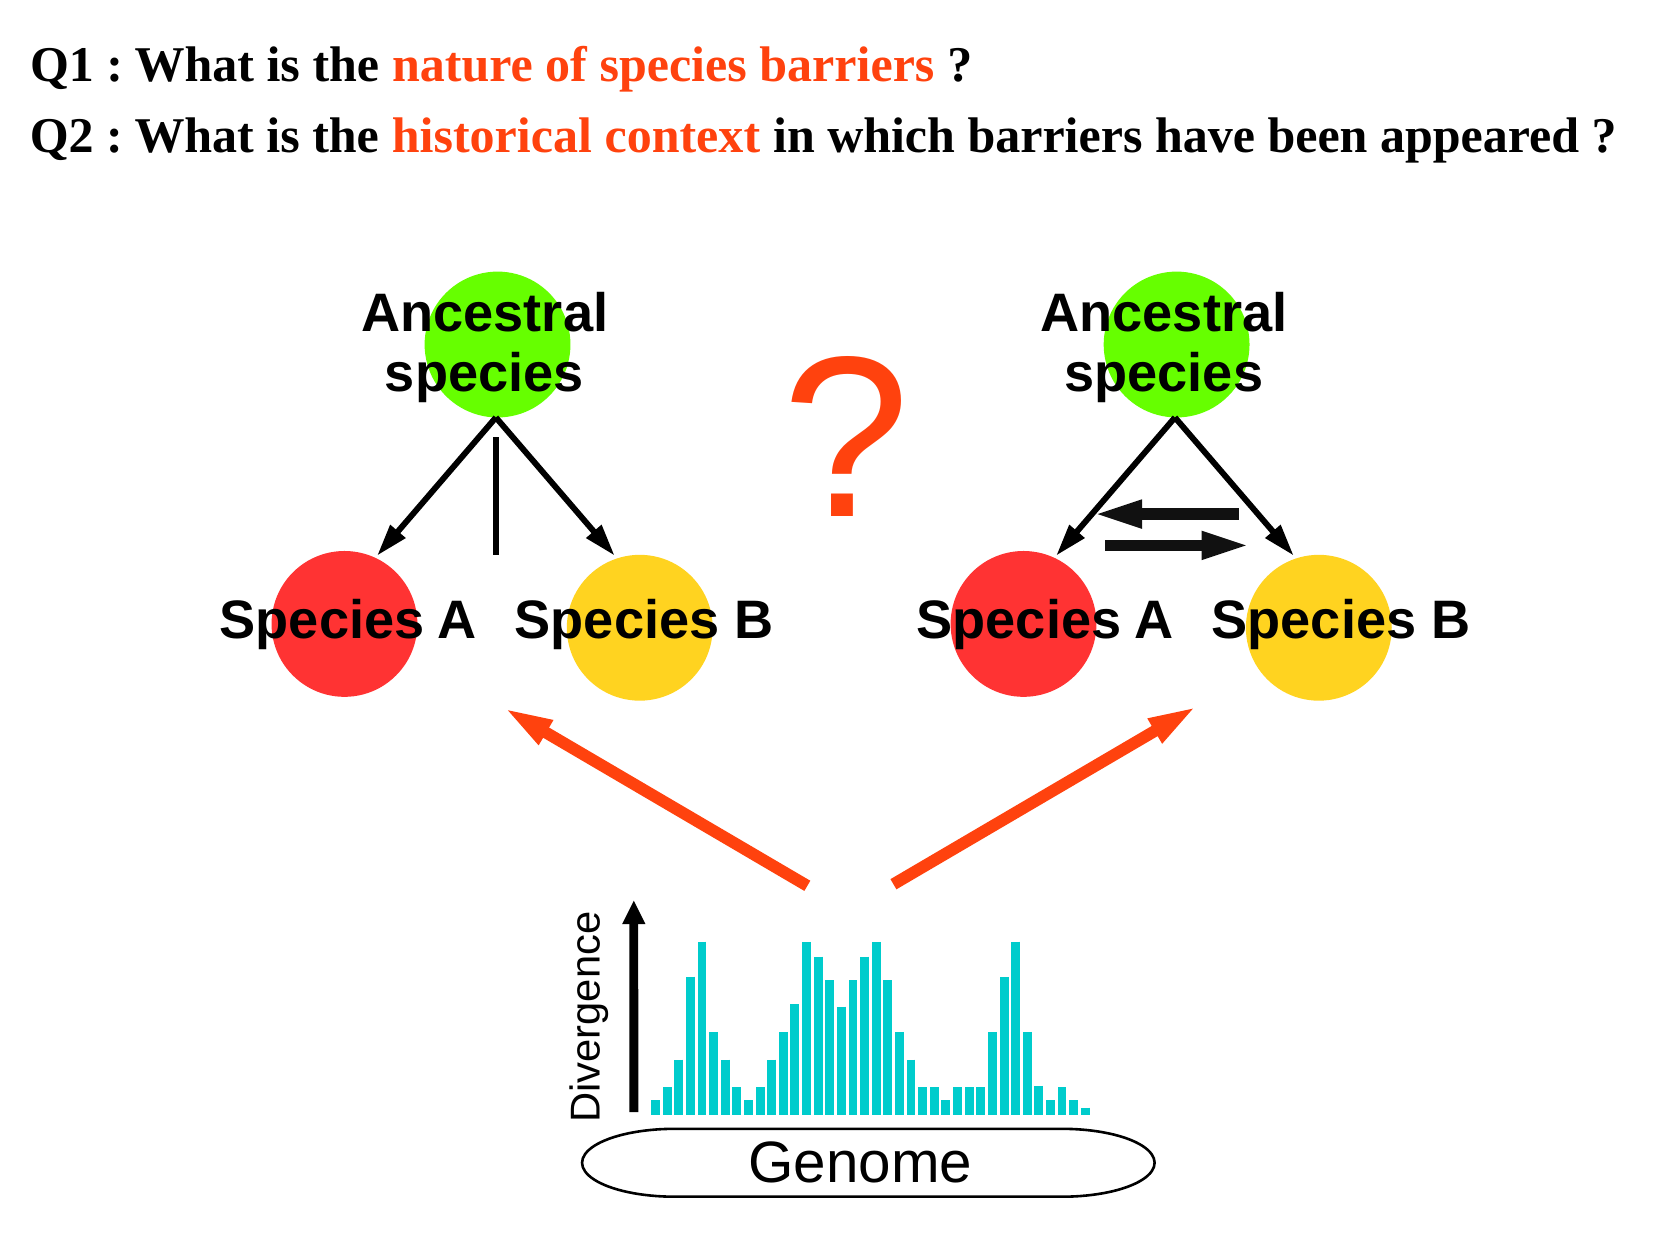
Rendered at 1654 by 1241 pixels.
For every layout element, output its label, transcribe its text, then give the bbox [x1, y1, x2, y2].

text_box Species B [499, 581, 790, 658]
text_box Species A [901, 581, 1189, 658]
text_box ? [767, 301, 925, 573]
text_box Genome [733, 1122, 988, 1203]
text_box Species B [1196, 581, 1487, 658]
text_box Q2 : What is the historical context in which barriers have been appeared ? [15, 100, 1632, 226]
text_box [467, 411, 528, 418]
text_box Species A [204, 581, 493, 658]
text_box [285, 550, 404, 581]
text_box [1252, 658, 1386, 701]
text_box [573, 658, 707, 701]
text_box [1262, 554, 1375, 581]
text_box [583, 554, 696, 581]
text_box [959, 658, 1089, 697]
text_box [1146, 411, 1207, 418]
text_box Ancestral species [346, 274, 645, 411]
text_box Divergence [554, 868, 617, 1138]
text_box [279, 658, 409, 697]
text_box [964, 550, 1083, 581]
text_box Q1 : What is the nature of species barriers ? [15, 29, 1613, 100]
text_box Ancestral species [1025, 274, 1324, 411]
